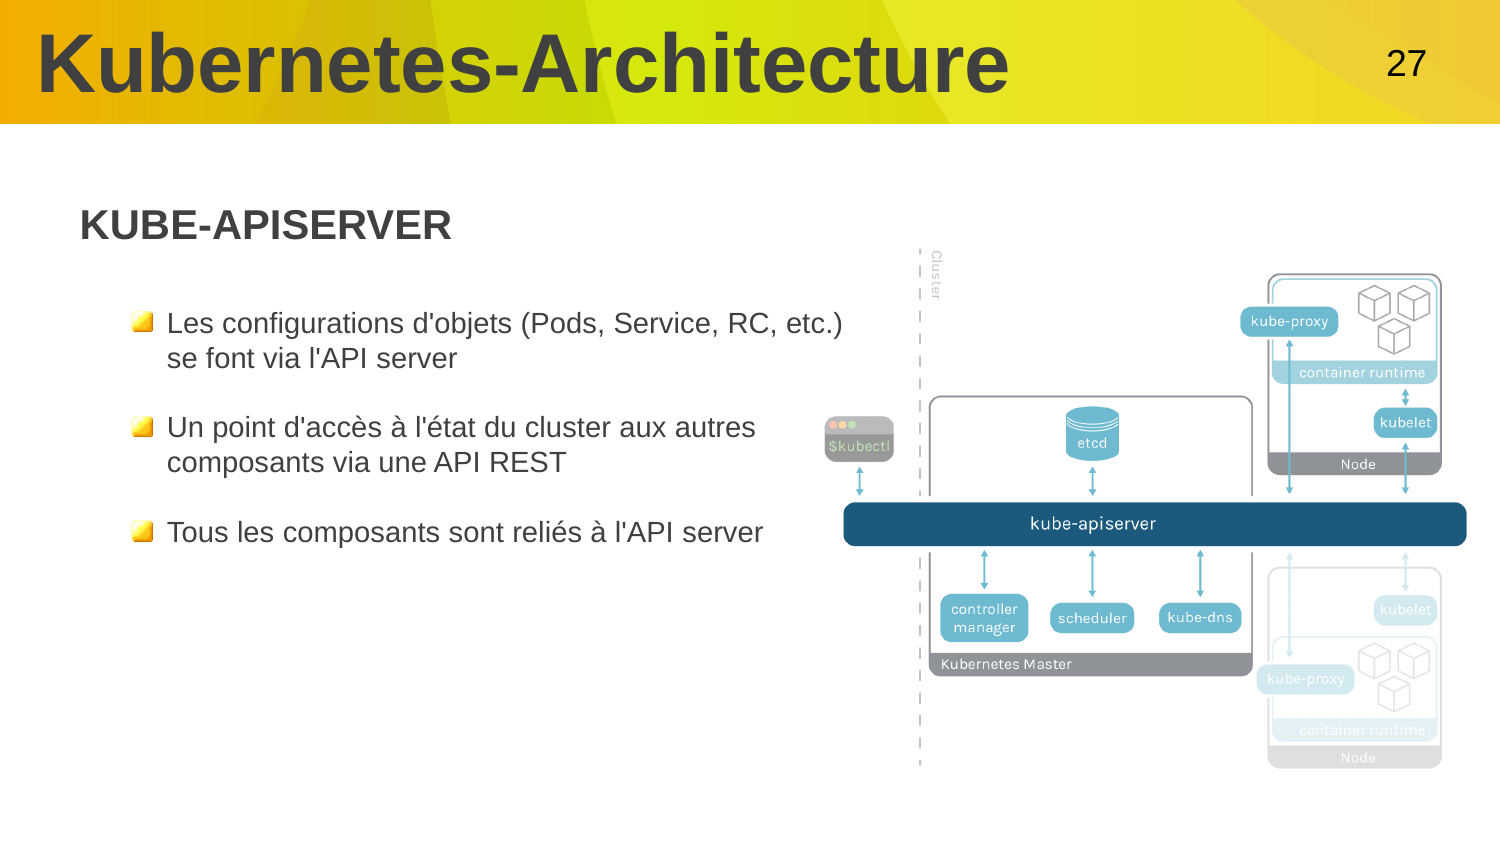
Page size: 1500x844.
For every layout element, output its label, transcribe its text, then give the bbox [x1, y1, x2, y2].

text_box Les configurations d'objets (Pods, Service, RC, etc.) se font via l'API server Un point d'accès à l'état du cluster aux autres composants via une API REST Tous les composants sont reliés à l'API server [66, 296, 863, 721]
text_box Kubernetes-Architecture [0, 0, 1498, 130]
text_box KUBE-APISERVER [64, 185, 1459, 261]
picture [0, 106, 1500, 844]
text_box <numéro> [1306, 35, 1500, 106]
